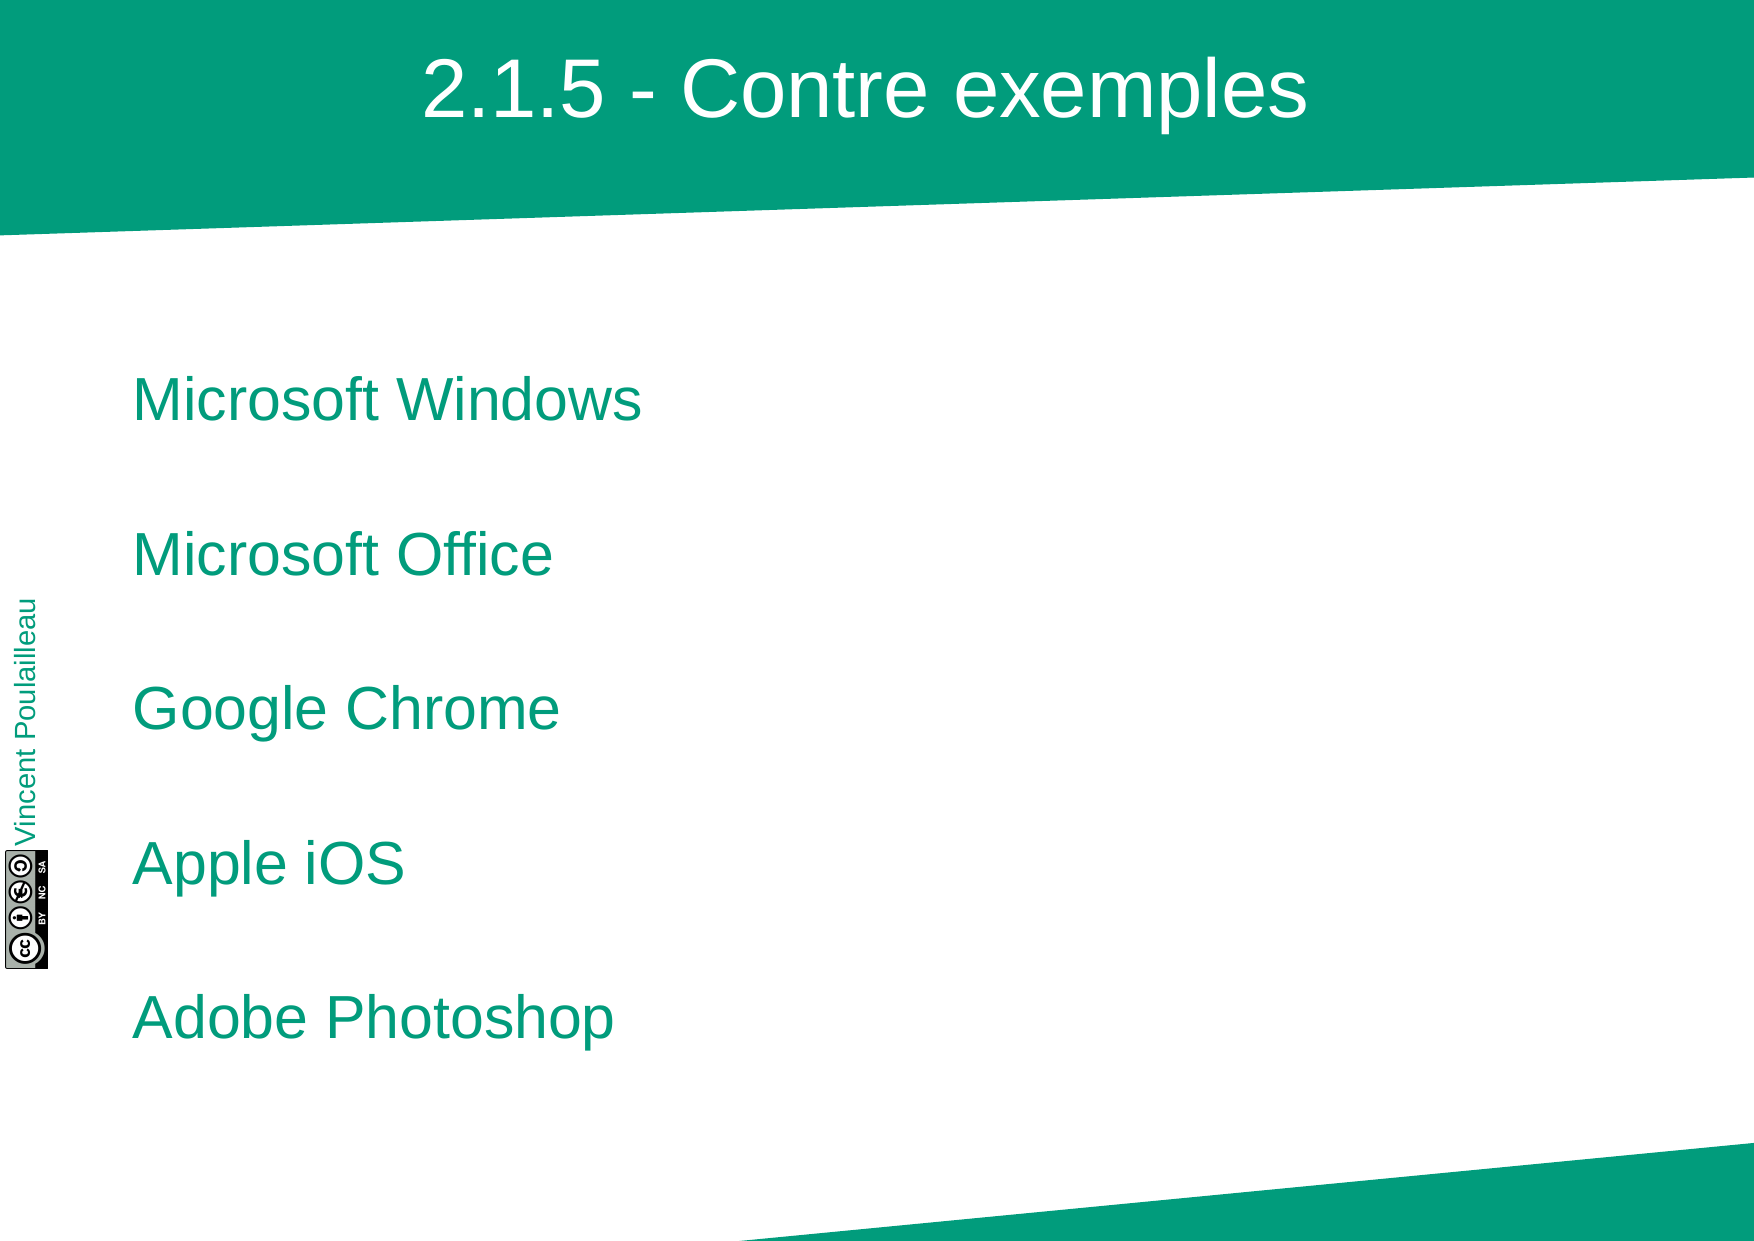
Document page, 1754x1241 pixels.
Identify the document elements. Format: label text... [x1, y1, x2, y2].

text_box © 2019 Vincent Poulailleau [1, 448, 61, 1099]
picture [5, 850, 48, 969]
text_box Microsoft Windows Microsoft Office Google Chrome Apple iOS Adobe Photoshop [0, 178, 1754, 1241]
text_box 2.1.5 - Contre exemples [0, 0, 1754, 178]
